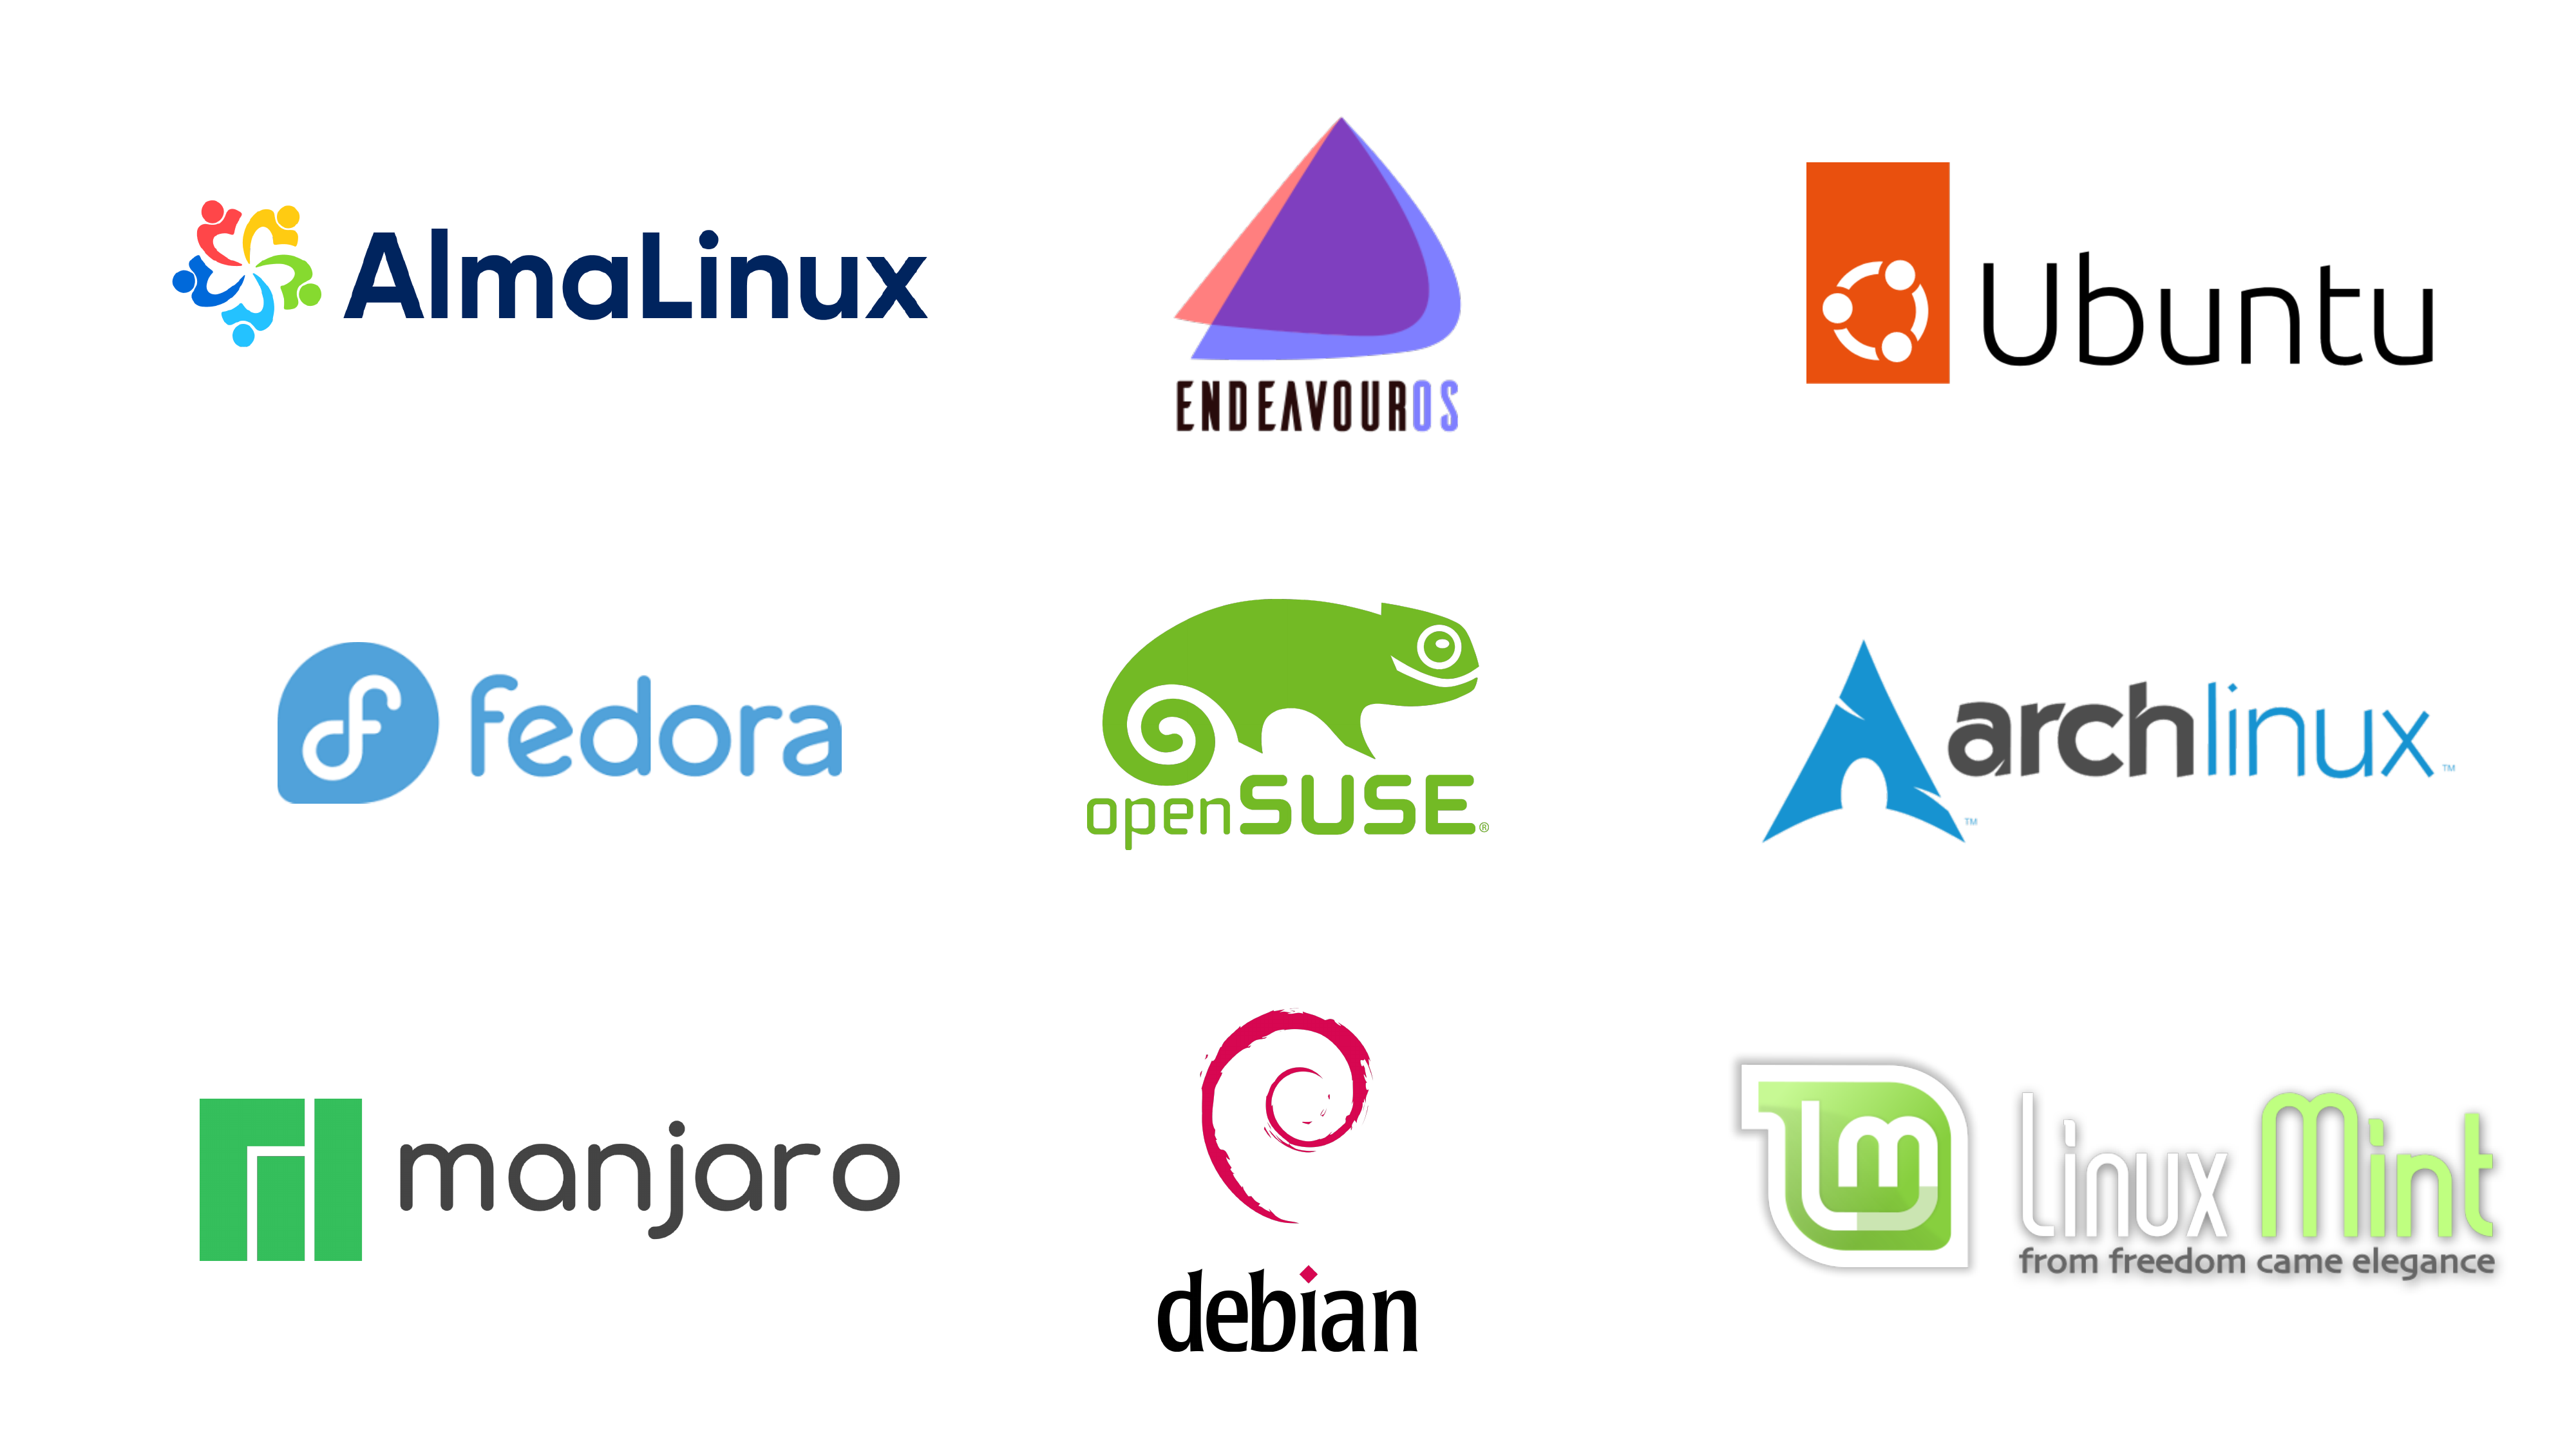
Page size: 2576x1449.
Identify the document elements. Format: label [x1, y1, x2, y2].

picture [1158, 1008, 1418, 1352]
picture [200, 1099, 900, 1261]
picture [1173, 111, 1473, 434]
picture [171, 199, 928, 347]
picture [1806, 162, 2433, 384]
picture [1734, 619, 2468, 864]
picture [278, 642, 842, 804]
picture [1087, 599, 1489, 850]
picture [1714, 1046, 2520, 1305]
